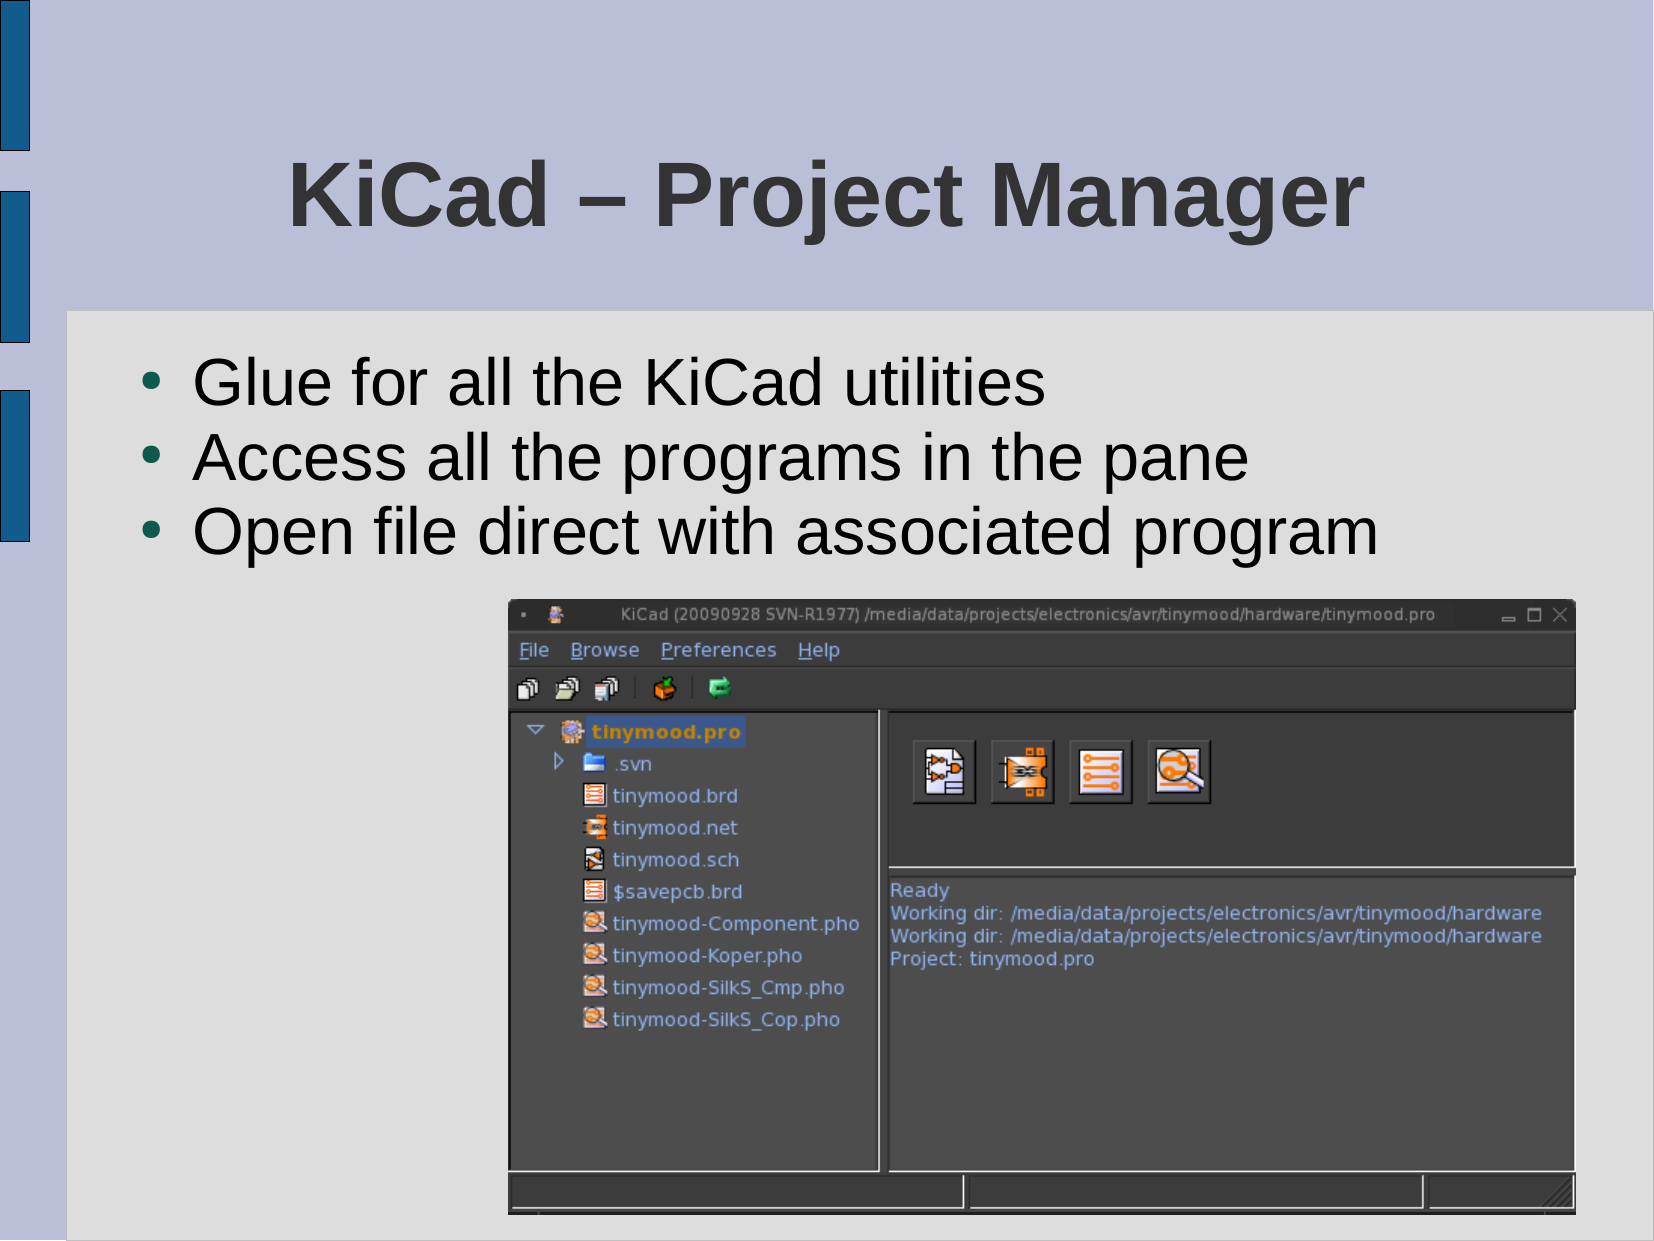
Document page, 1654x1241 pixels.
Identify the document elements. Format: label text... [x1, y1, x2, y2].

picture [508, 1112, 1576, 1216]
list Glue for all the KiCad utilities Access all the programs in the pane Open file direct with associated program [121, 344, 1613, 1112]
title KiCad – Project Manager [121, 91, 1534, 299]
